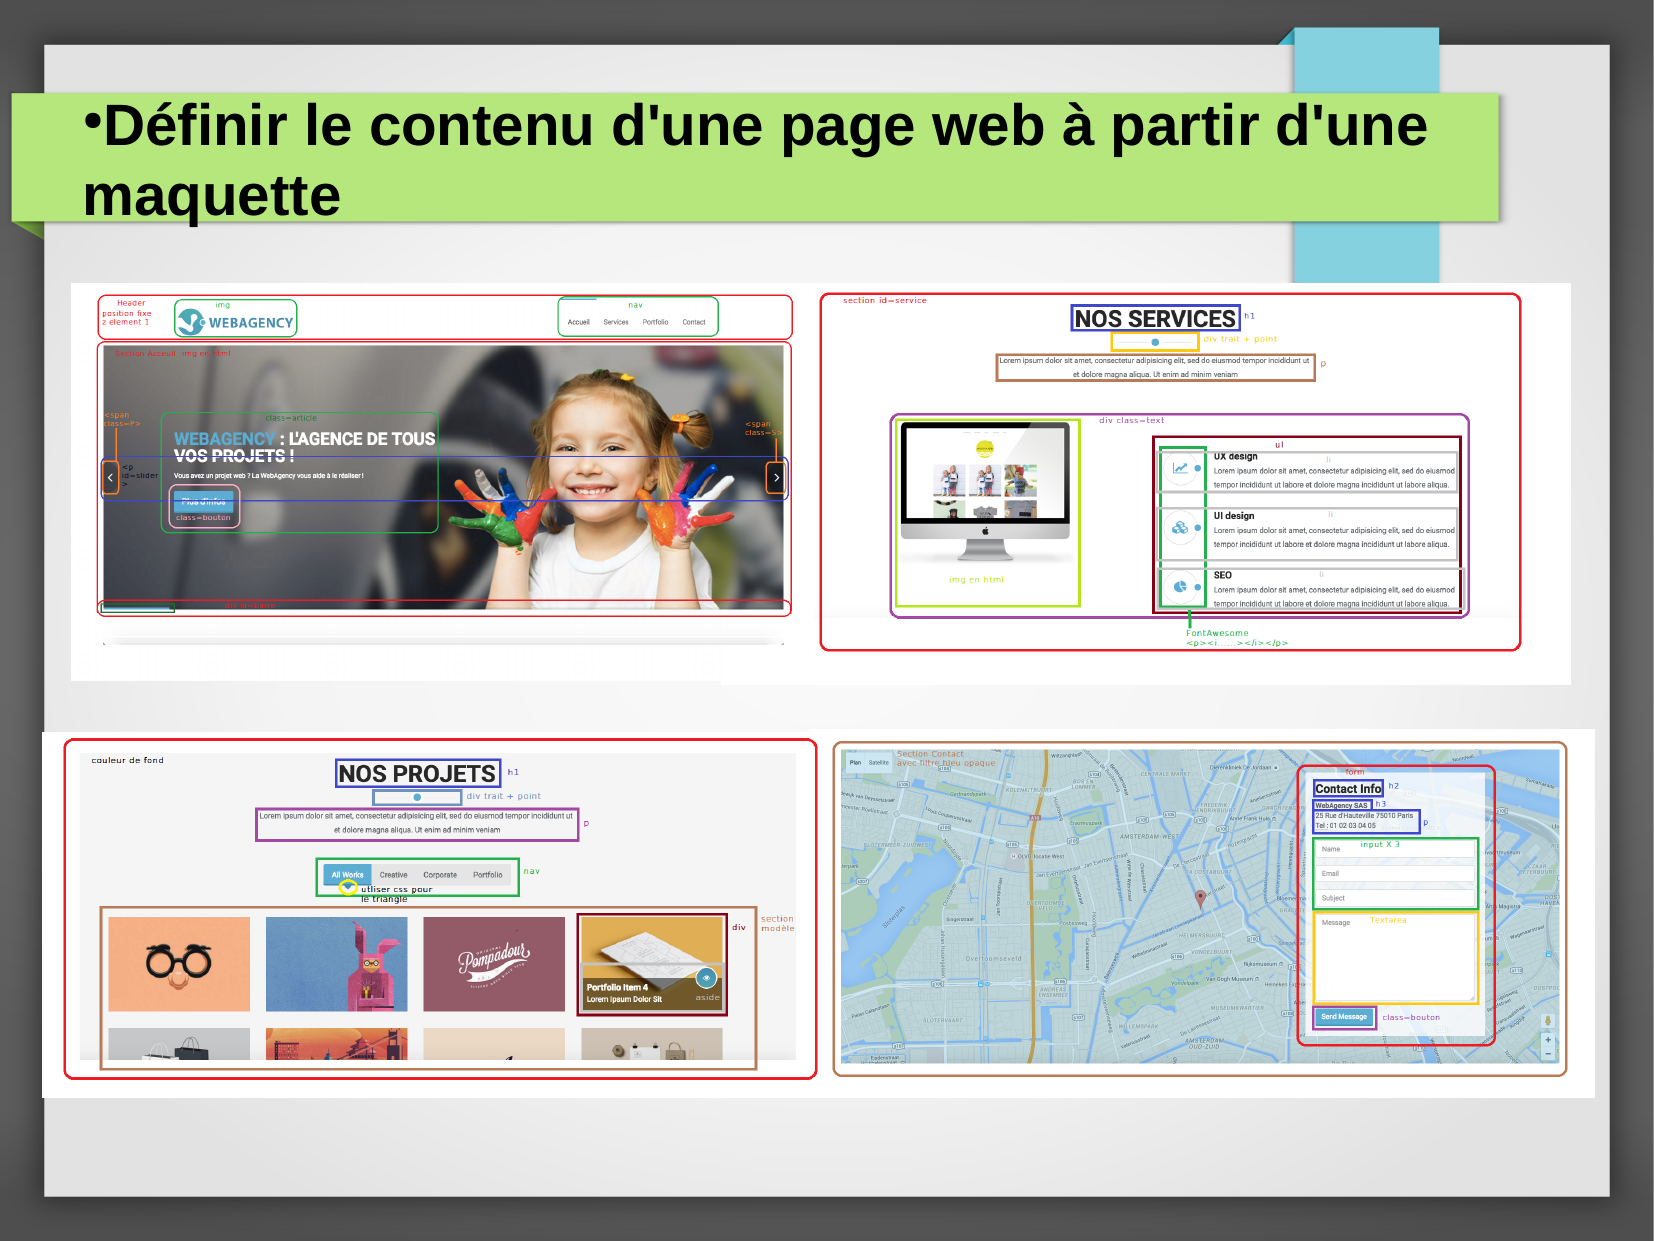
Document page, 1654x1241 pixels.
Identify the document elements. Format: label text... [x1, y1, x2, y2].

picture [42, 730, 1595, 1098]
title Définir le contenu d'une page web à partir d'une maquette [82, 87, 1501, 221]
picture [71, 283, 1571, 686]
